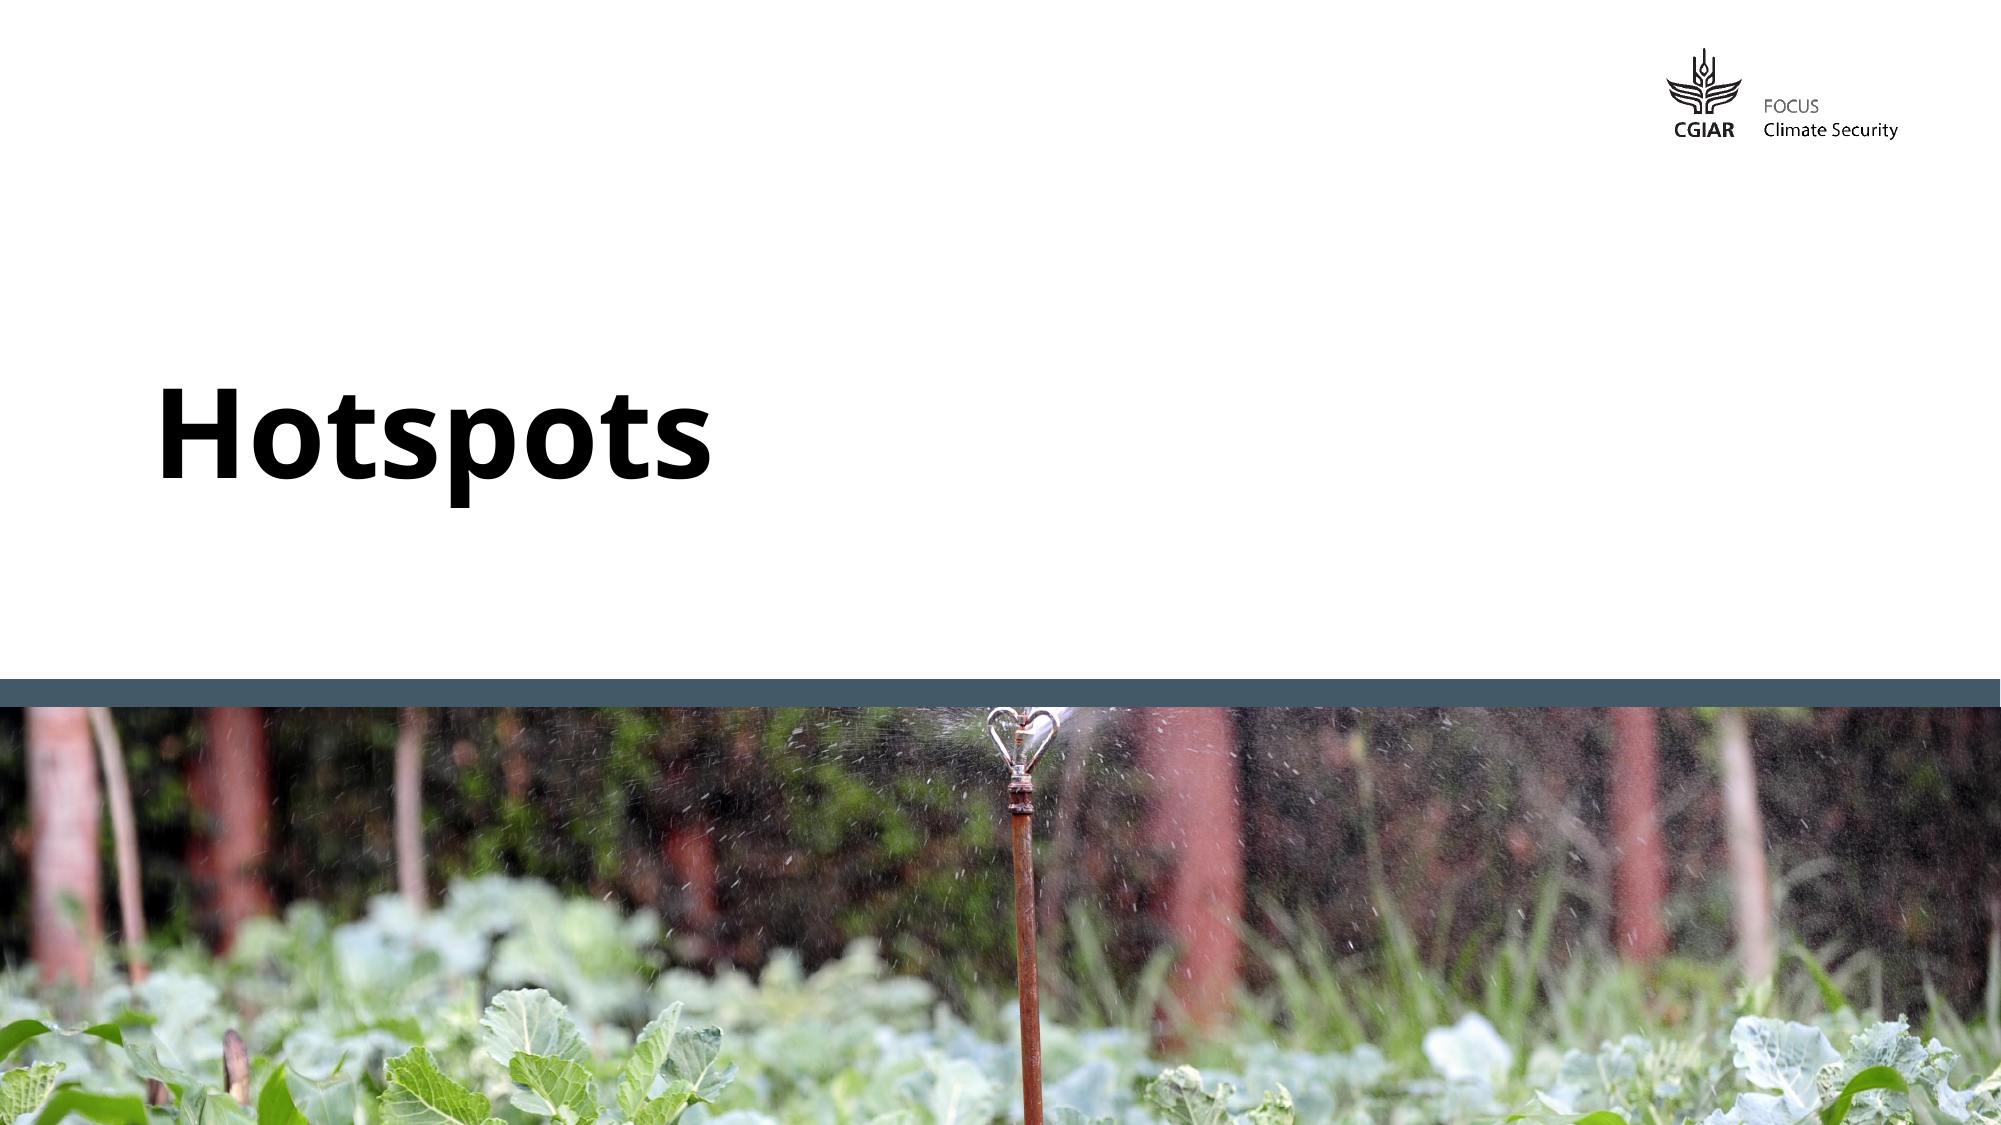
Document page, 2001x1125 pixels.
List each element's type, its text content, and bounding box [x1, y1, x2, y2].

picture [0, 707, 2000, 1125]
title Hotspots [137, 137, 1863, 513]
